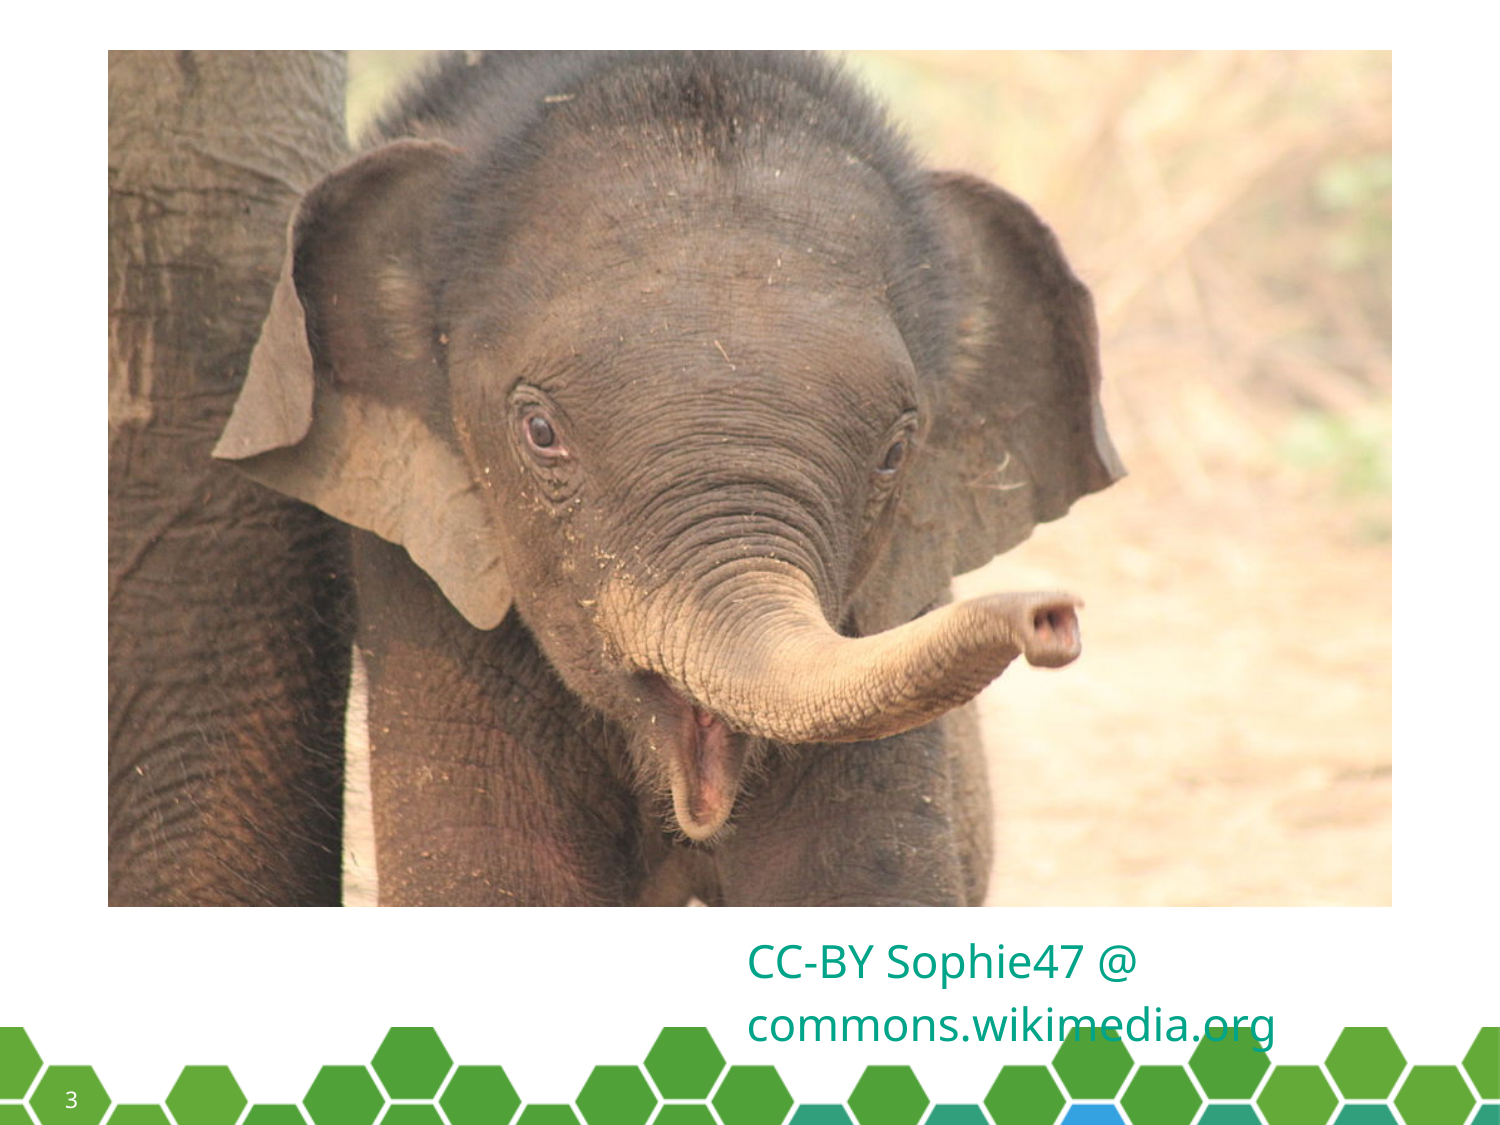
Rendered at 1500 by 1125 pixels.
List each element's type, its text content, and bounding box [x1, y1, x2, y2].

picture [108, 50, 1392, 907]
picture [0, 1027, 1500, 1125]
picture [775, 1027, 789, 1038]
picture [1170, 1029, 1182, 1038]
picture [1209, 1027, 1223, 1038]
list CC-BY Sophie47 @ commons.wikimedia.org [718, 929, 1404, 984]
picture [1255, 1027, 1268, 1038]
picture [1131, 1027, 1144, 1038]
picture [888, 1027, 902, 1038]
